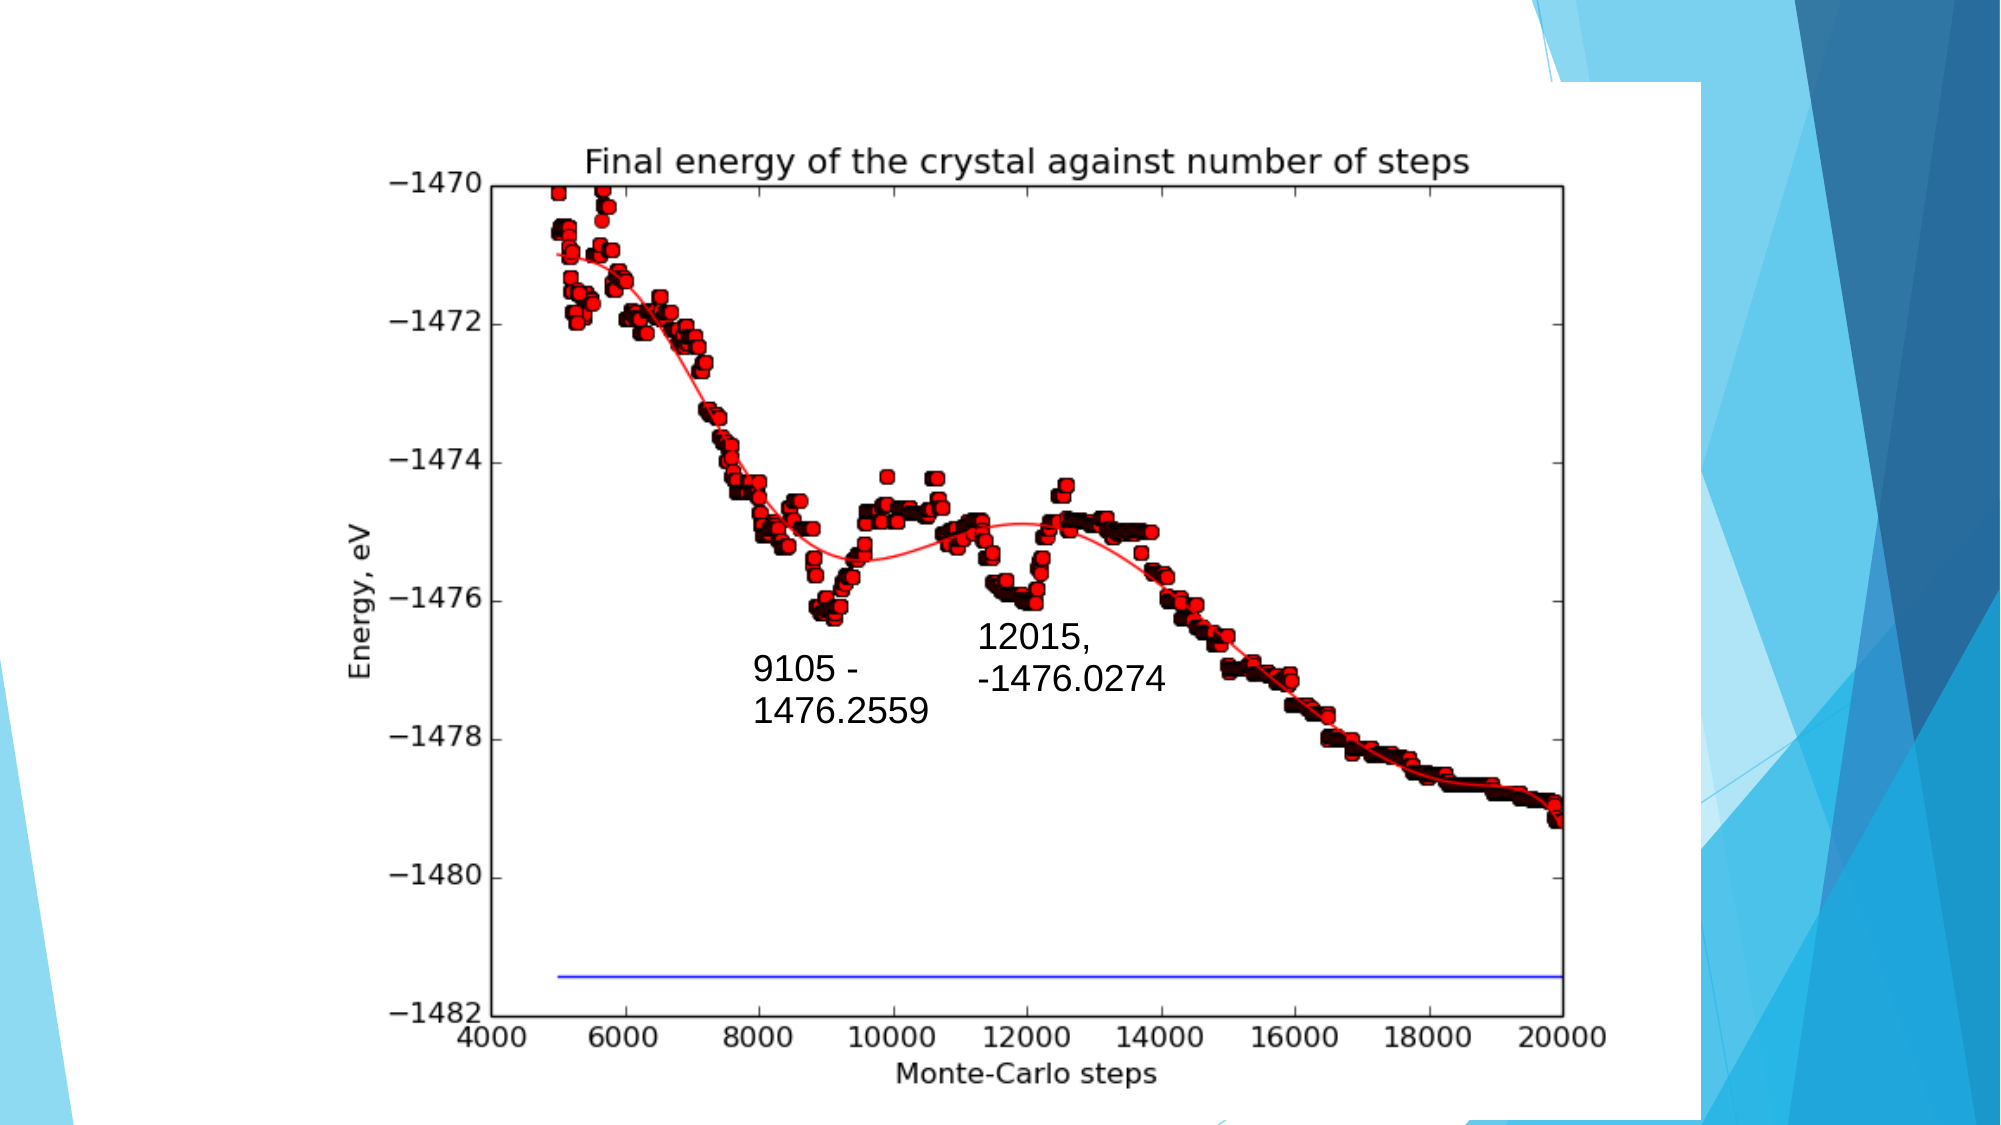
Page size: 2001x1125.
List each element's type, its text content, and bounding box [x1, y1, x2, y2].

picture [318, 82, 1701, 1120]
text_box 12015, -1476.0274 [962, 608, 1188, 834]
text_box 9105 -1476.2559 [738, 640, 962, 781]
